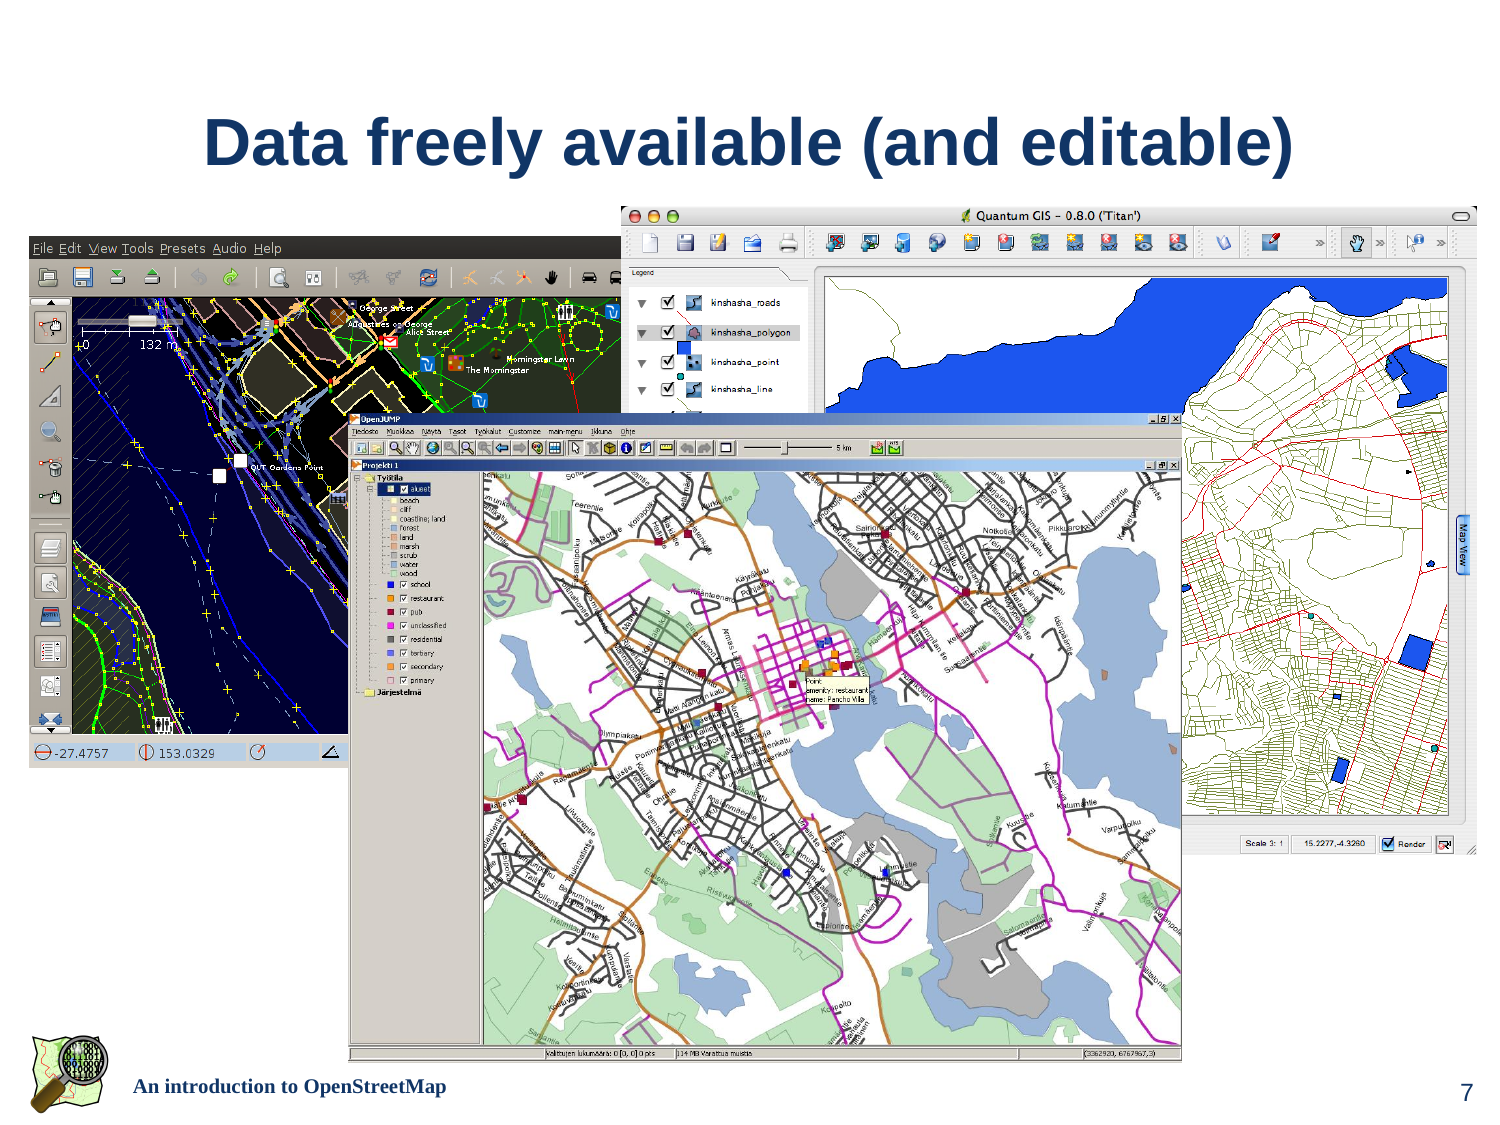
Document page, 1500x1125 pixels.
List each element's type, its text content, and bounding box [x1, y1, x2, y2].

picture [29, 1033, 110, 1114]
title Data freely available (and editable) [74, 37, 1425, 236]
picture [29, 206, 1477, 1063]
